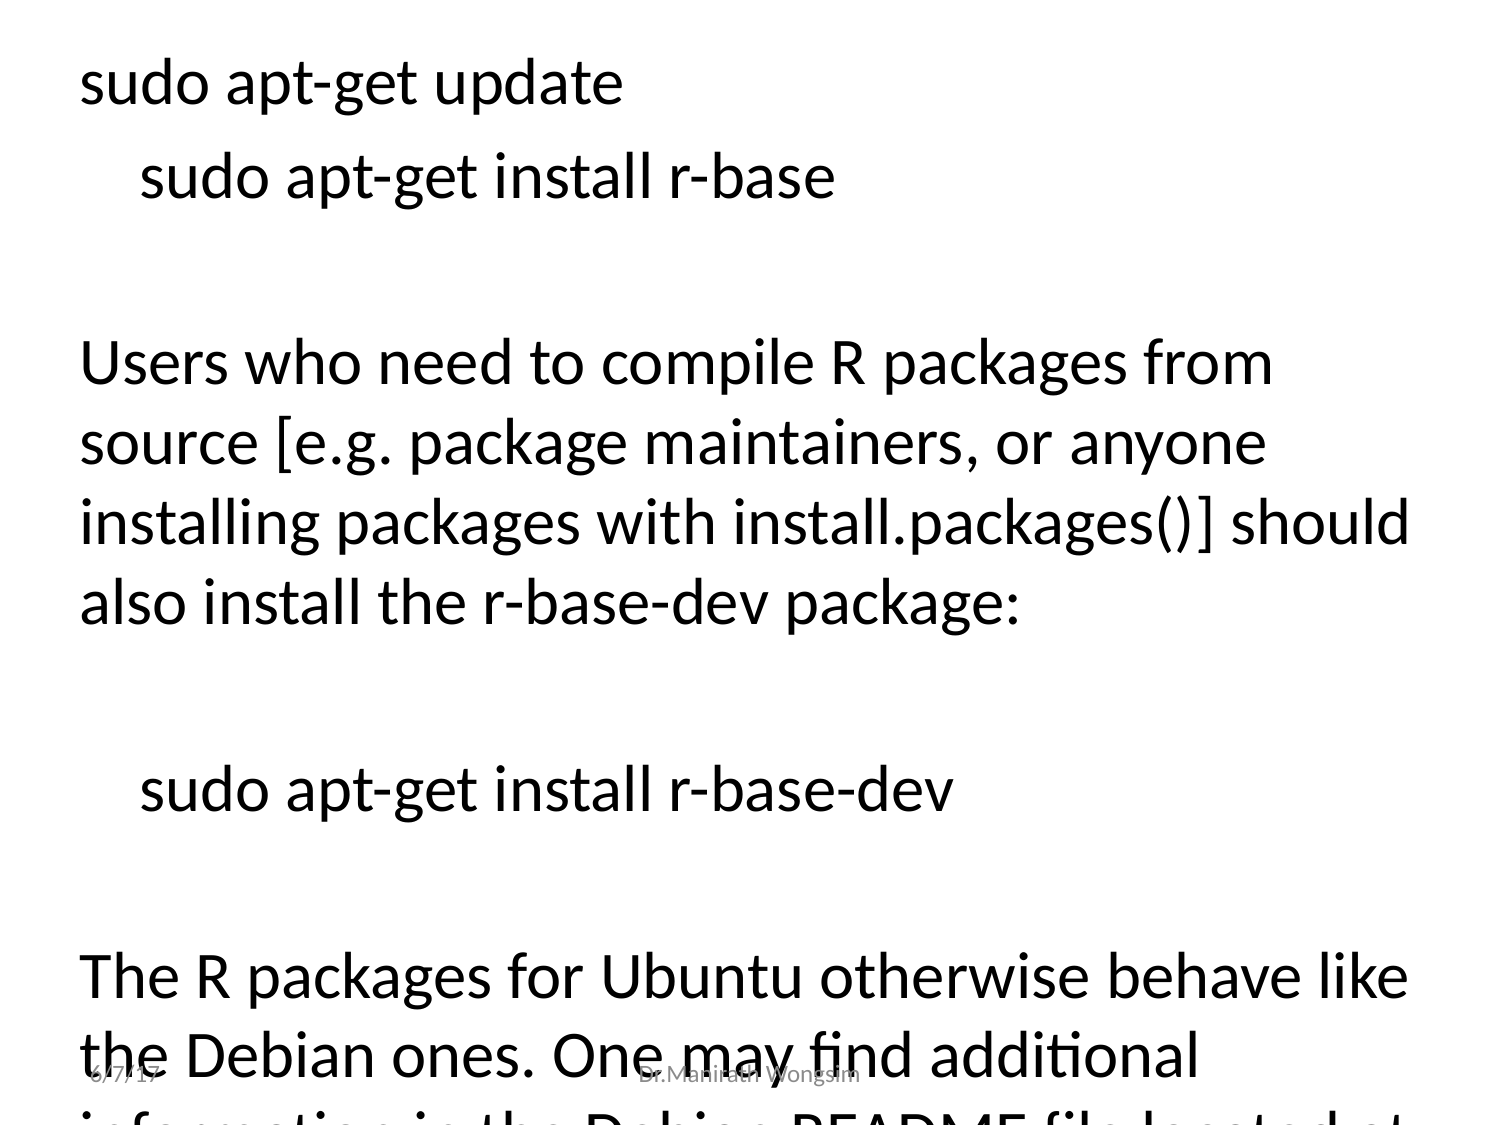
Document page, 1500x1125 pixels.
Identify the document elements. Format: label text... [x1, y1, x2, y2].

text_box 6/7/17 [74, 1042, 425, 1103]
text_box Dr.Manirath Wongsim [512, 1042, 988, 1103]
text_box sudo apt-get update sudo apt-get install r-base Users who need to compile R packages from source [e.g. package maintainers, or anyone installing packages with install.packages()] should also install the r-base-dev package: sudo apt-get install r-base-dev The R packages for Ubuntu otherwise behave like the Debian ones. One may find additional information in the Debian README file located at https://cran.R-project.org/bin/linux/debian/. Installation and compilation of R or some of its packages may require Ubuntu packages from the "backports" repositories. Therefore, it is suggested to activate the backports repositories with an entry like deb https://<my.favorite.ubuntu.mirror>/ trusty-backports main restricted universe in your /etc/apt/sources.list file. See https://launchpad.net/ubuntu/+archivemirrors for the list of Ubuntu mirrors. # Supported Packages [64, 30, 1483, 1106]
